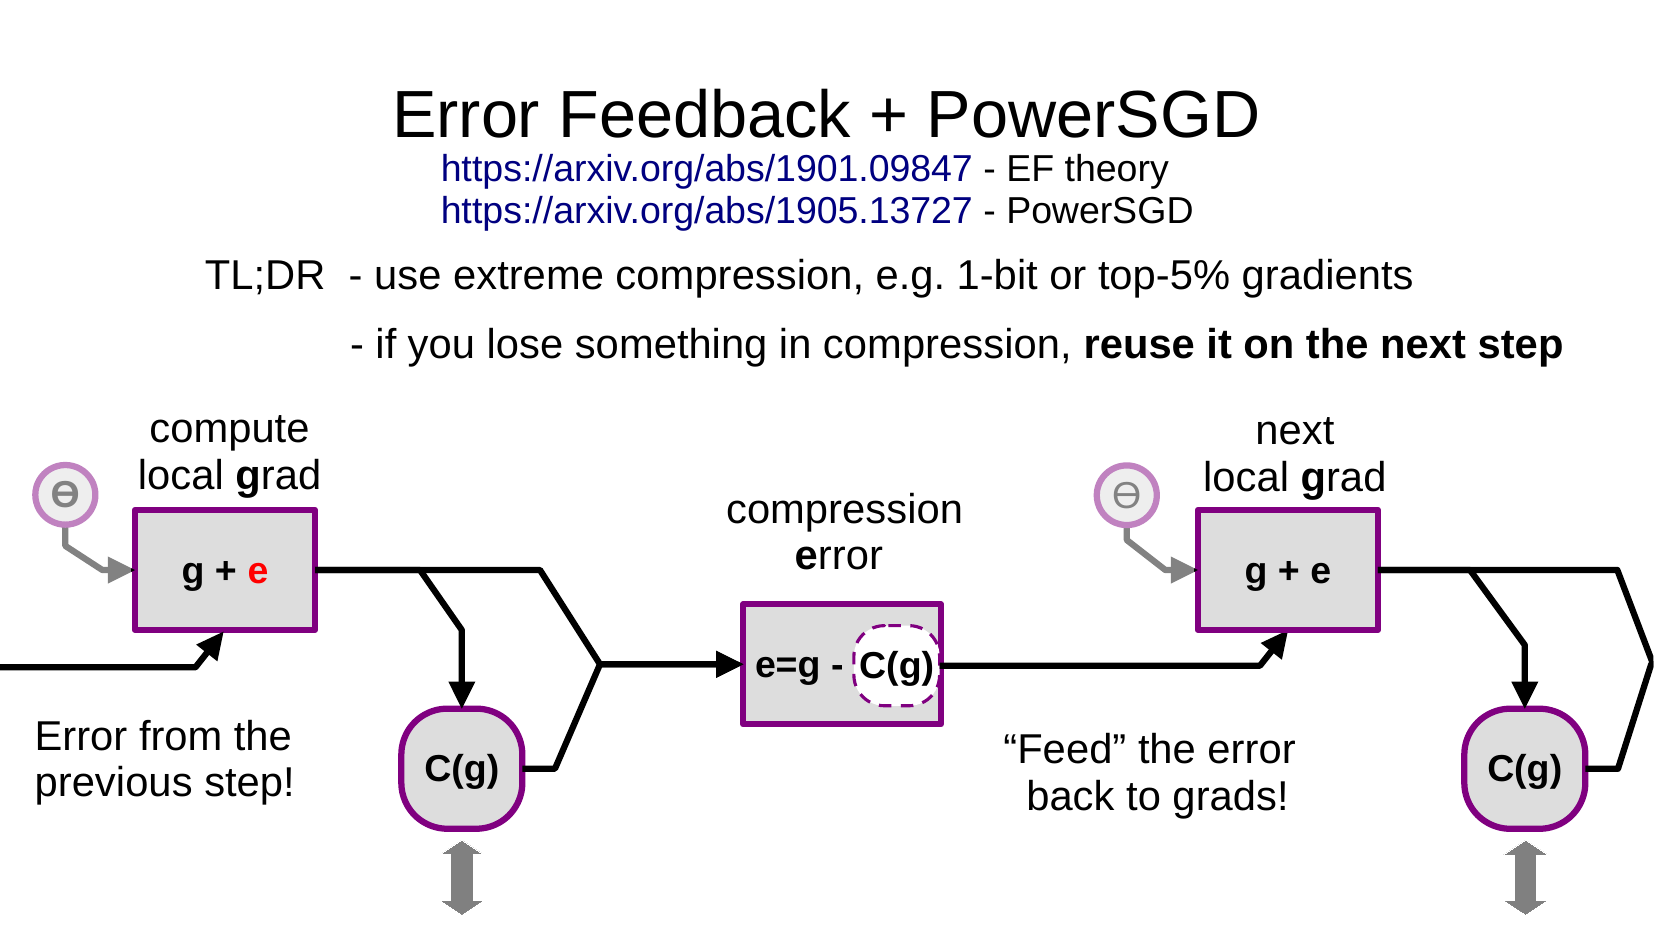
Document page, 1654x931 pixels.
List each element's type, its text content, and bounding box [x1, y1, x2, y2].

text_box next local grad [1188, 399, 1402, 508]
text_box compute local grad [38, 397, 421, 506]
text_box e=g - C(g) [743, 604, 941, 725]
text_box [25, 435, 131, 601]
text_box g + e [1197, 510, 1378, 631]
text_box [1503, 840, 1549, 916]
text_box C(g) [1464, 708, 1586, 829]
text_box Error from the previous step! [19, 704, 310, 813]
text_box [439, 840, 485, 916]
text_box https://arxiv.org/abs/1901.09847 - EF theory https://arxiv.org/abs/1905.13727 - PowerSGD [426, 139, 1224, 239]
text_box [1088, 435, 1194, 601]
text_box “Feed” the error back to grads! [988, 718, 1353, 827]
text_box C(g) [853, 625, 940, 706]
text_box TL;DR - use extreme compression, e.g. 1-bit or top-5% gradients - if you lose something in compression, reuse it on the next step [190, 244, 1654, 427]
text_box compression error [628, 478, 1061, 587]
text_box C(g) [401, 708, 523, 829]
title Error Feedback + PowerSGD [82, 37, 1571, 193]
text_box g + e [135, 510, 316, 631]
